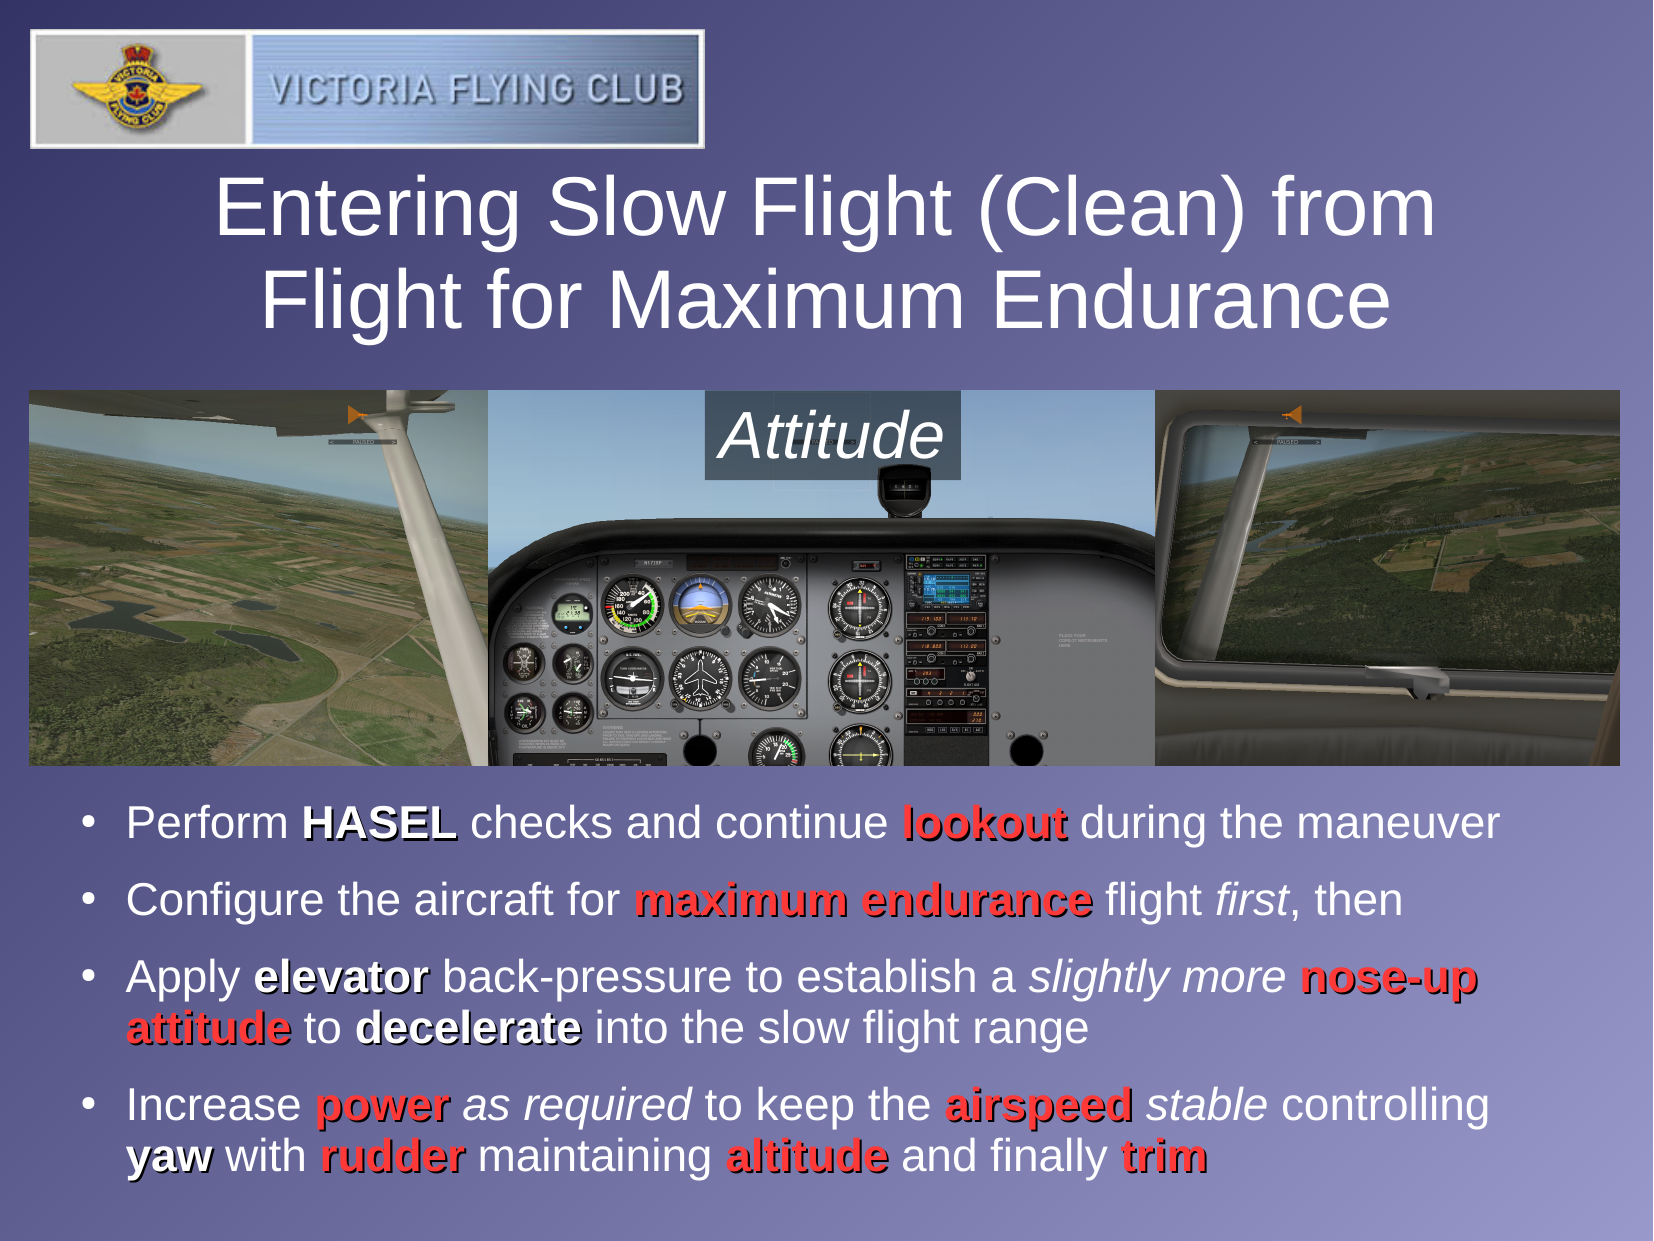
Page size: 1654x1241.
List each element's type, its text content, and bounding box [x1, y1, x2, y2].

picture [30, 29, 705, 149]
picture [29, 390, 1620, 766]
text_box Attitude [704, 390, 961, 481]
title Entering Slow Flight (Clean) from Flight for Maximum Endurance [82, 150, 1571, 358]
list Perform HASEL checks and continue lookout during the maneuver Configure the aircraft for maximum endurance flight first, then Apply elevator back-pressure to establish a slightly more nose-up attitude to decelerate into the slow flight range Increase power as required to keep the airspeed stable controlling yaw with rudder maintaining altitude and finally trim [65, 797, 1588, 1188]
